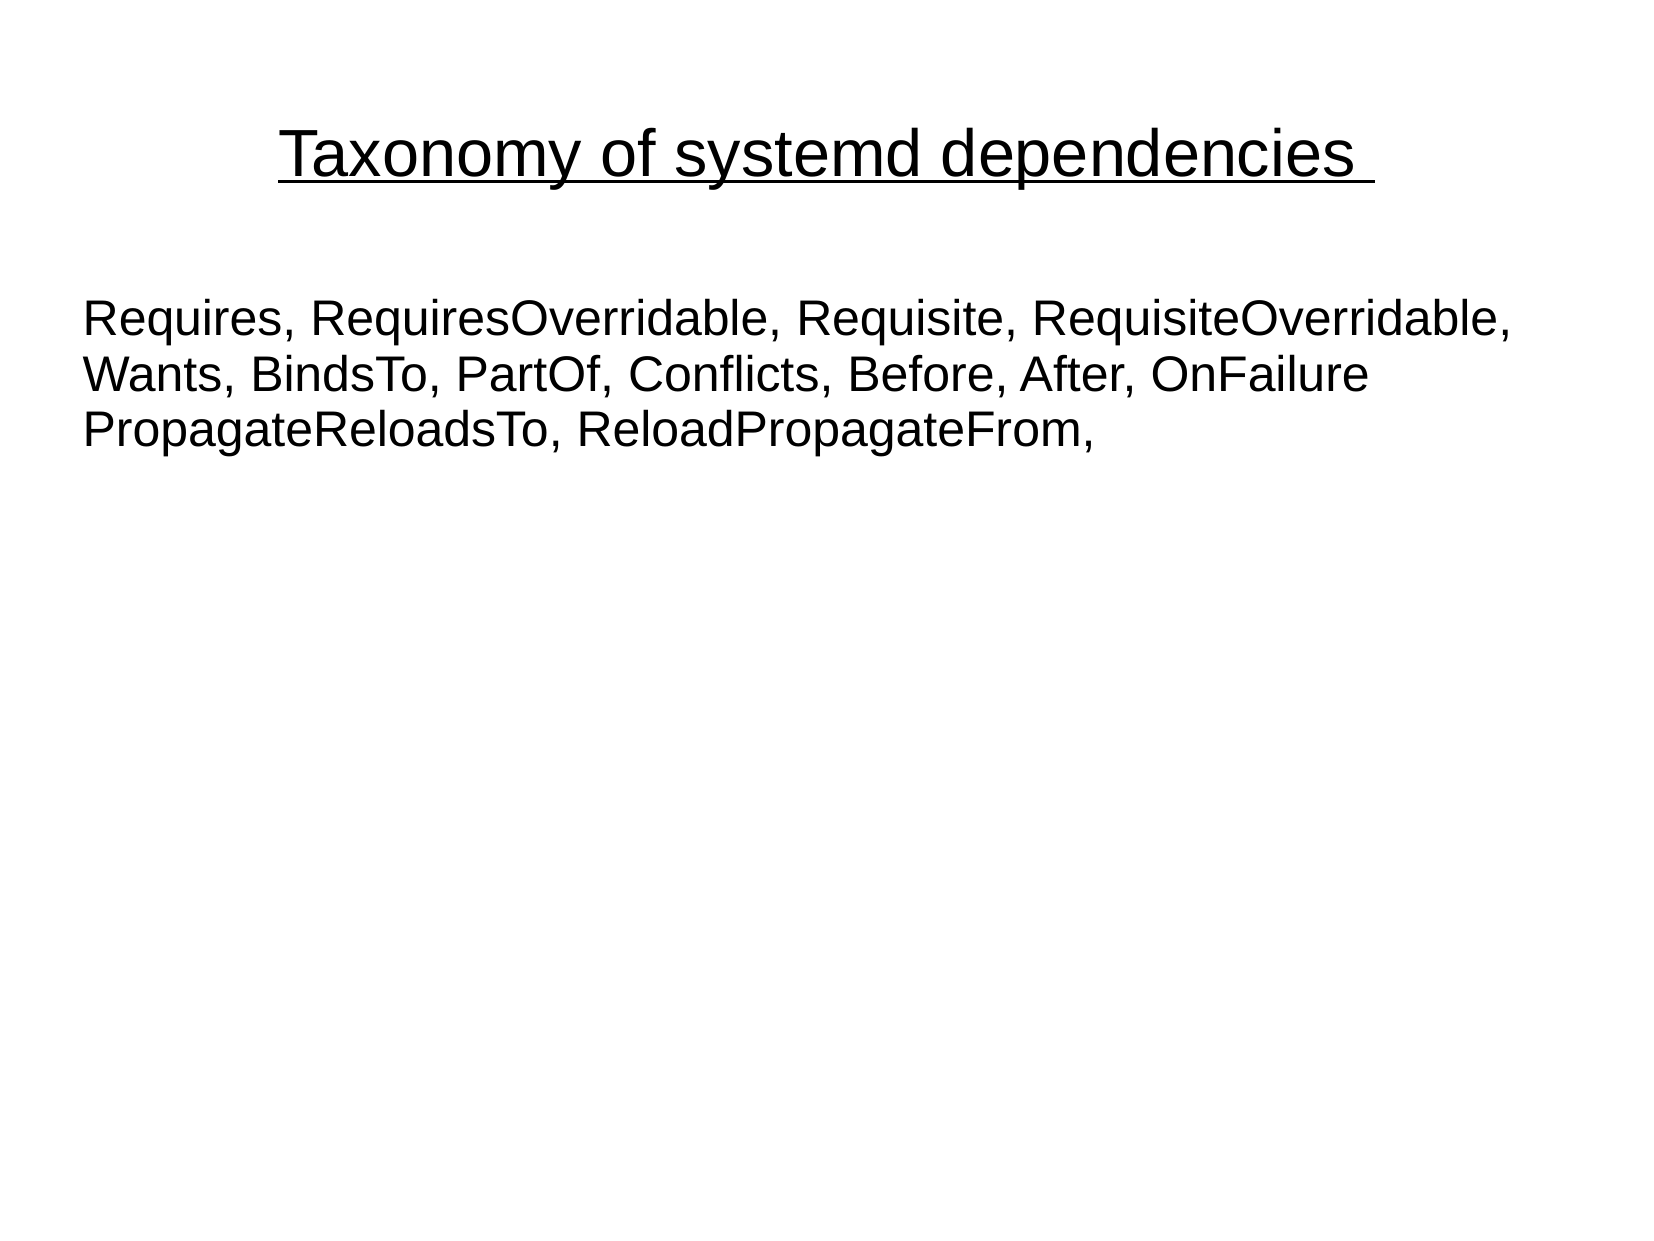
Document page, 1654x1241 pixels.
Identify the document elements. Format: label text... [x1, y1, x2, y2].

list Requires, RequiresOverridable, Requisite, RequisiteOverridable, Wants, BindsTo, PartOf, Conflicts, Before, After, OnFailure PropagateReloadsTo, ReloadPropagateFrom, [82, 290, 1571, 1010]
title Taxonomy of systemd dependencies [82, 49, 1571, 257]
